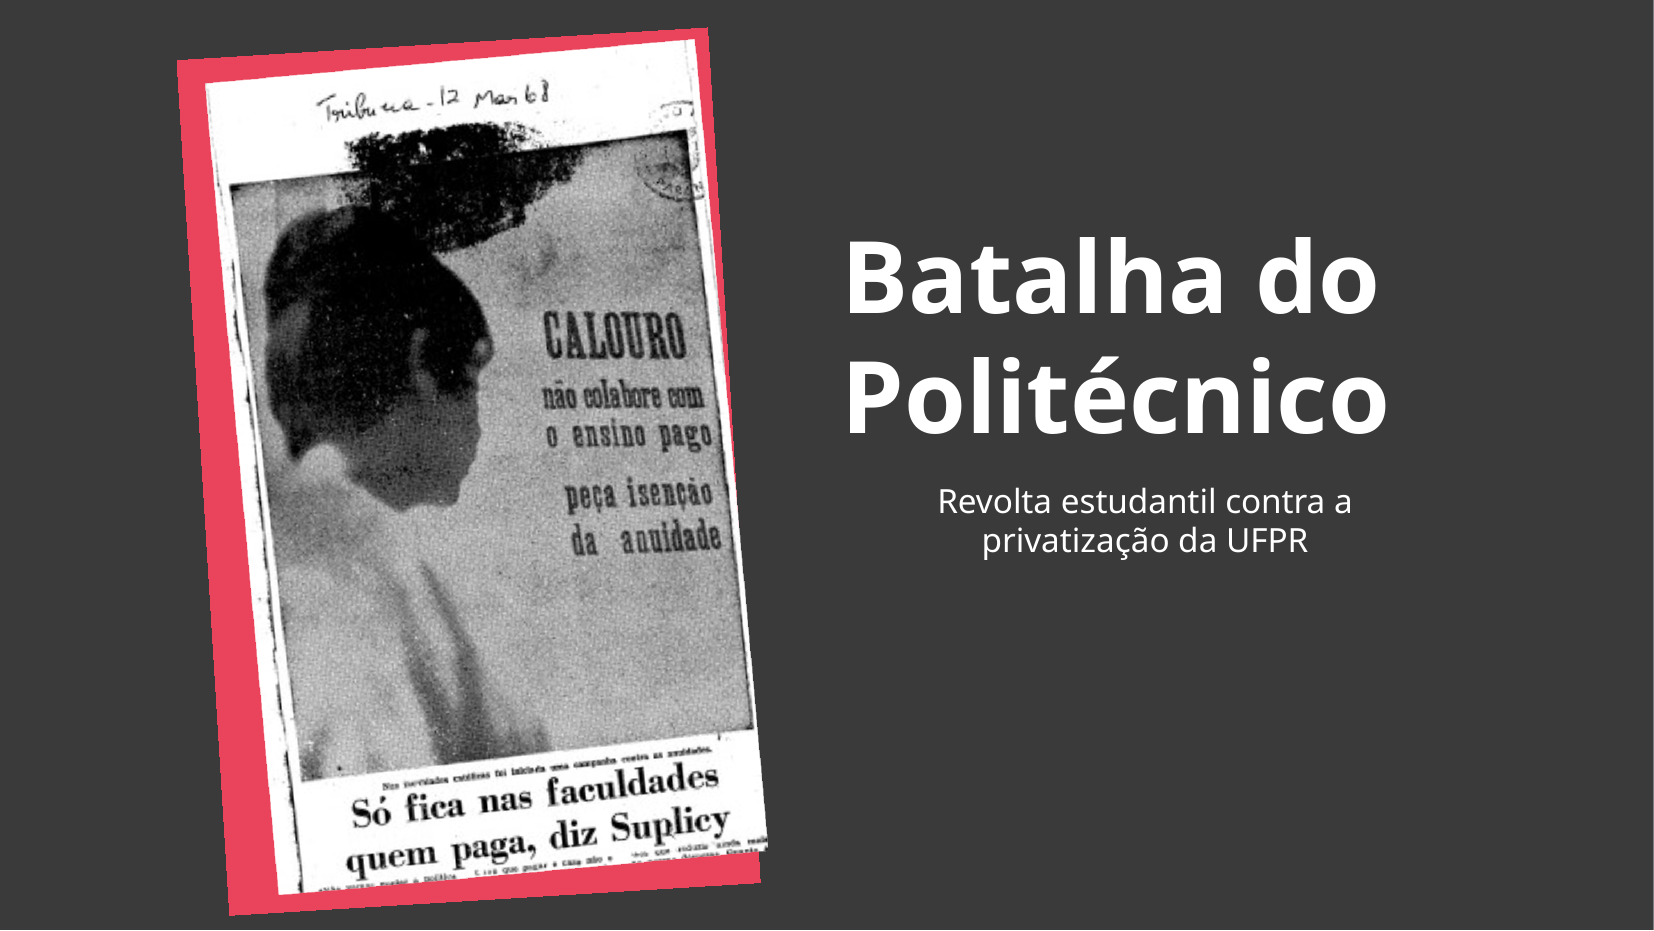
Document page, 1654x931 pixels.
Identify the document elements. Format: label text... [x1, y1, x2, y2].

picture [204, 38, 768, 895]
text_box Revolta estudantil contra a privatização da UFPR [873, 472, 1418, 580]
text_box [177, 27, 761, 916]
text_box Batalha do Politécnico [826, 206, 1506, 473]
